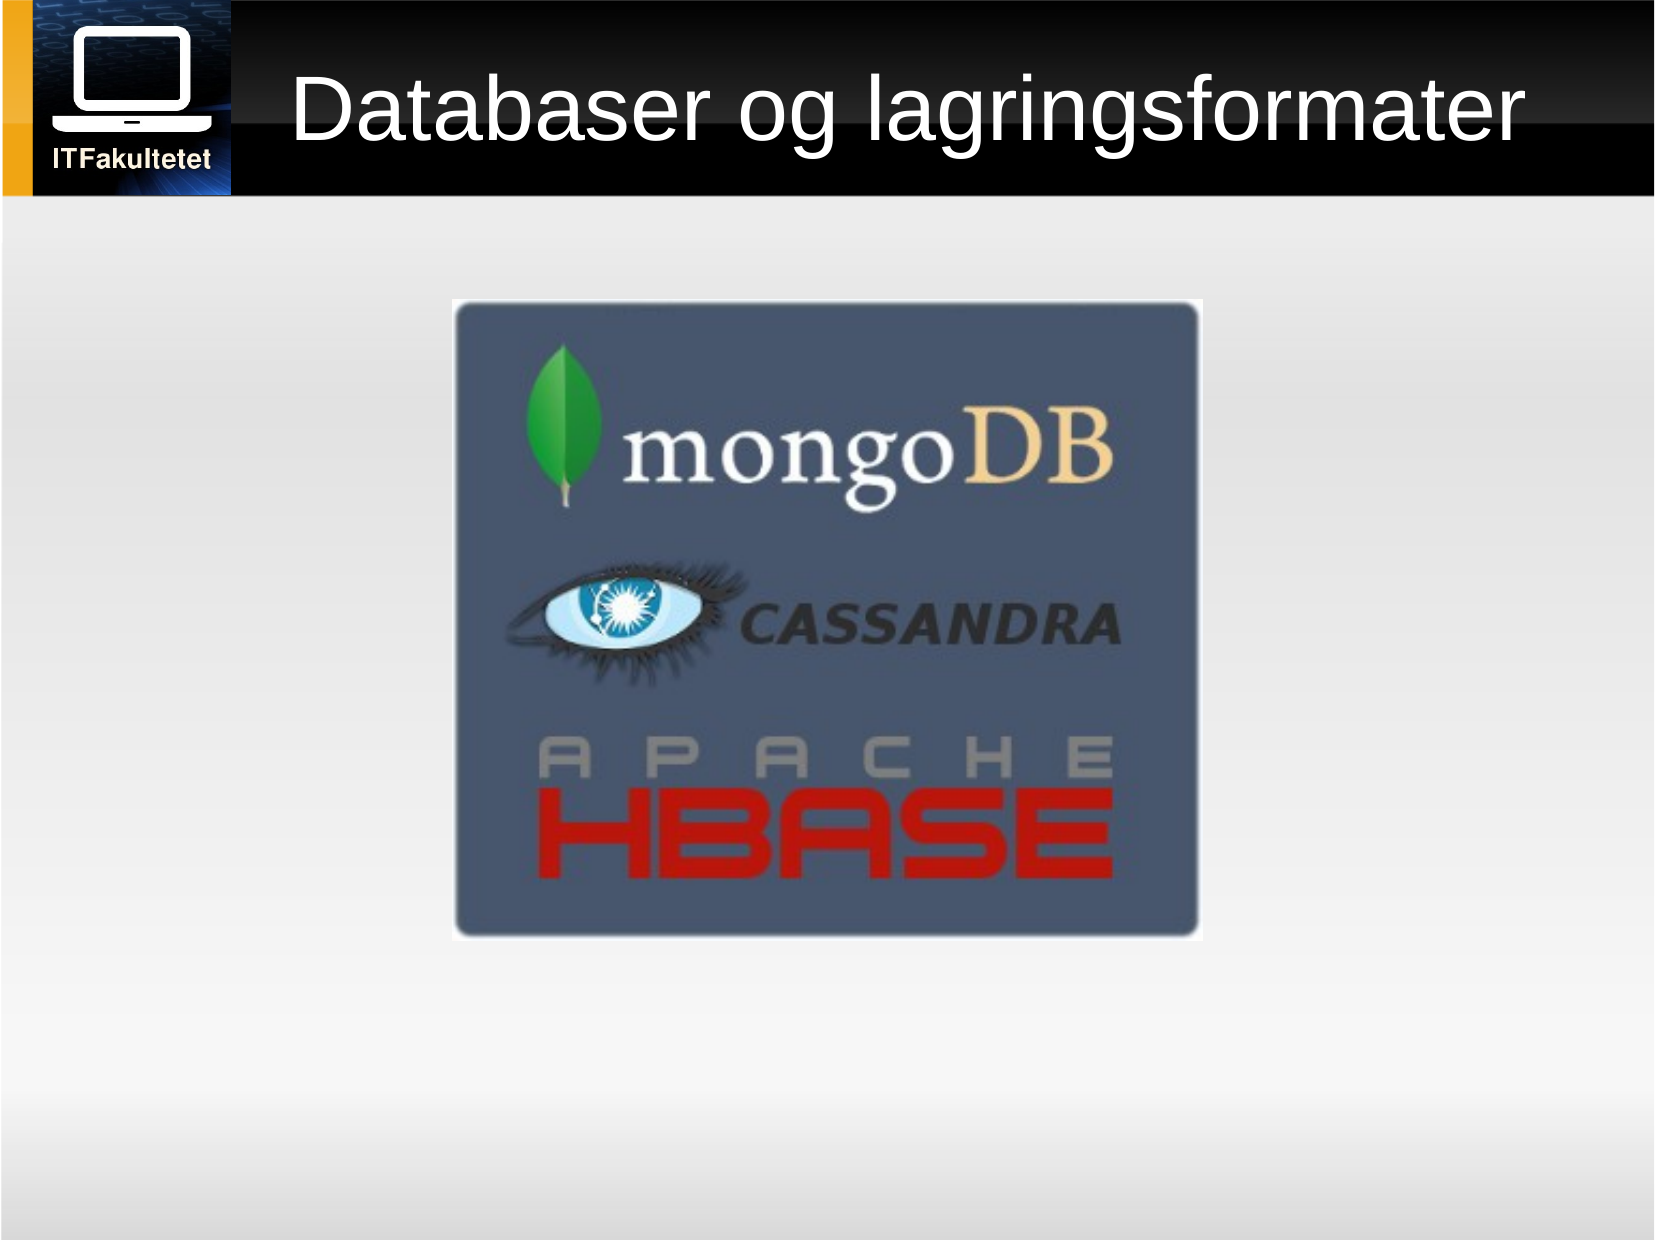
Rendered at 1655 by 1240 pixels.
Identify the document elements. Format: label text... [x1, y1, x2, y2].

picture [3, 0, 1655, 1238]
title Databaser og lagringsformater [282, 52, 1536, 166]
